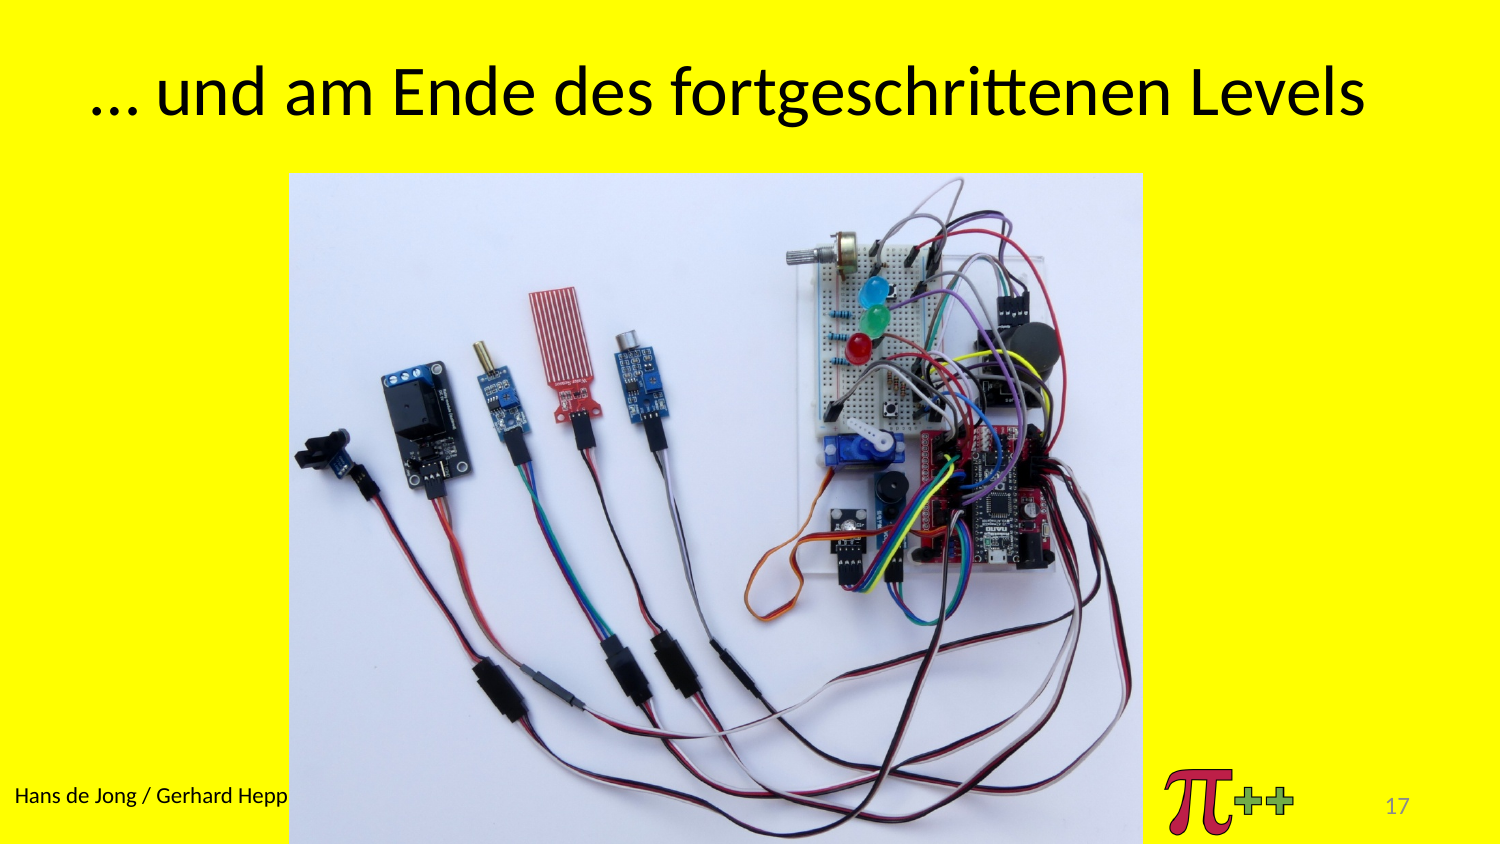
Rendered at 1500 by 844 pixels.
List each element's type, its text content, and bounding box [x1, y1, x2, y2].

title … und am Ende des fortgeschrittenen Levels [75, 0, 1425, 175]
picture [1163, 768, 1294, 836]
picture [289, 173, 1143, 844]
slide_number <getal> [1340, 782, 1425, 827]
